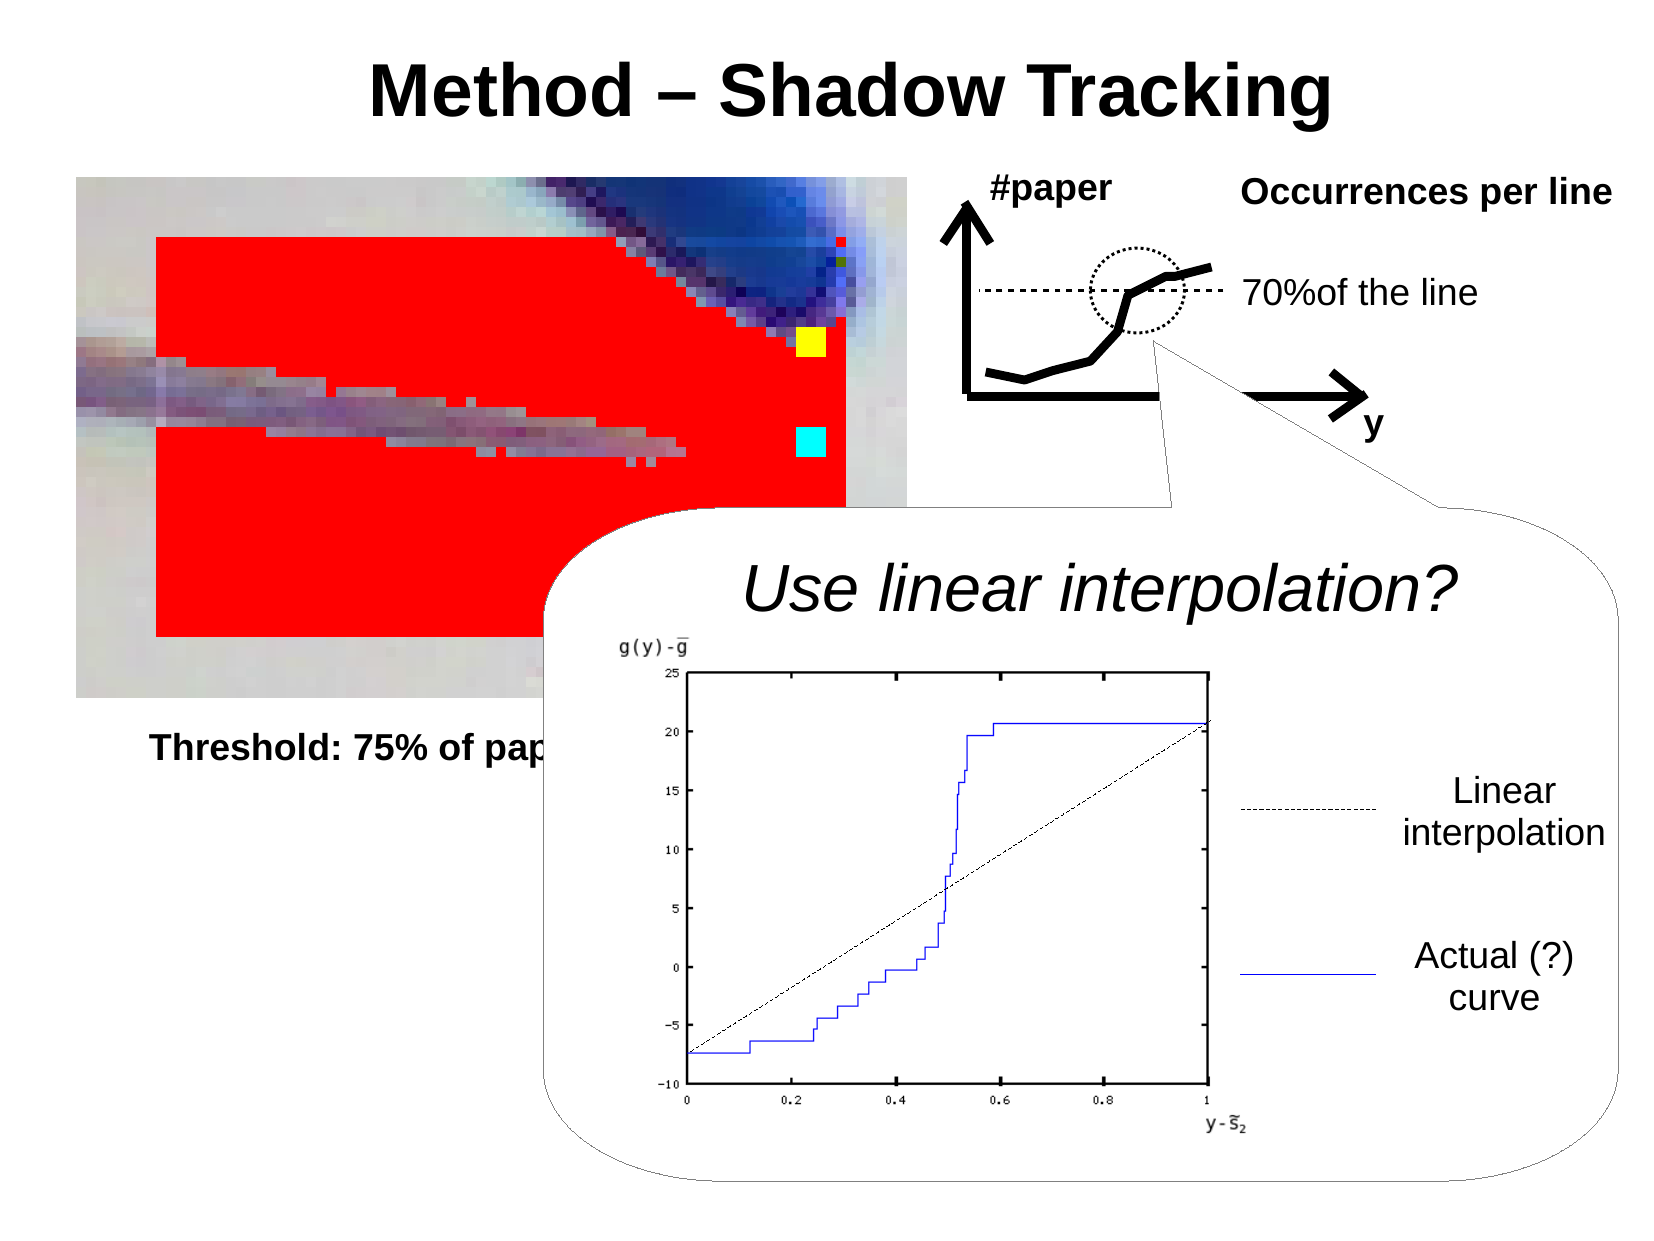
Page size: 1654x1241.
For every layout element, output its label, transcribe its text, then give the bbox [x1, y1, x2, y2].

text_box Linear interpolation [1387, 761, 1621, 861]
text_box Threshold: 75% of paper intensity [129, 714, 543, 781]
text_box Occurrences per line [1221, 158, 1636, 225]
text_box y [1348, 394, 1412, 451]
picture [614, 628, 1264, 1150]
text_box #paper [975, 159, 1147, 217]
text_box Actual (?) curve [1399, 927, 1590, 1027]
text_box 70%of the line [1222, 259, 1522, 326]
text_box Method – Shadow Tracking [354, 41, 1350, 141]
text_box [543, 340, 1619, 1182]
text_box Use linear interpolation? [726, 543, 1483, 633]
picture [76, 177, 907, 698]
